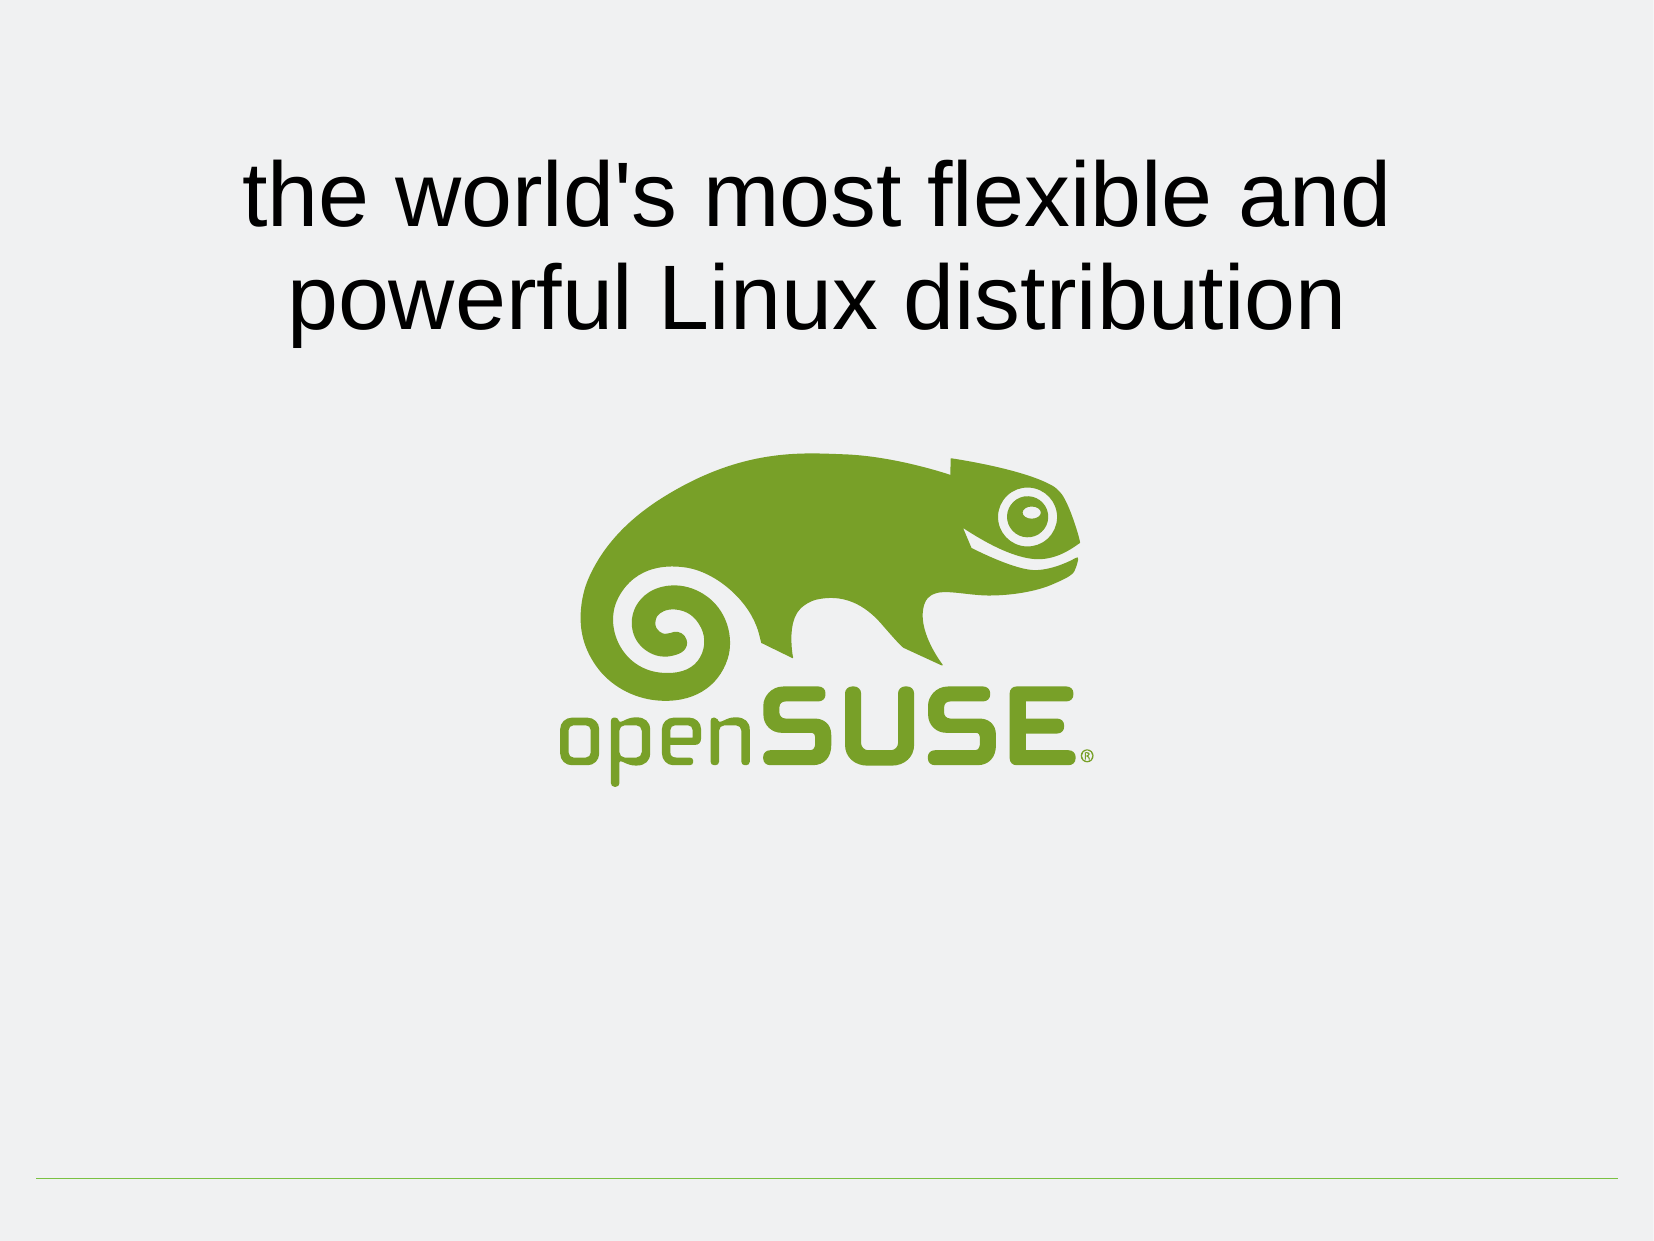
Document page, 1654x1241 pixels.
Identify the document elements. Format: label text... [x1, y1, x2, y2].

title the world's most flexible and powerful Linux distribution [73, 125, 1562, 367]
picture [0, 0, 1654, 1241]
